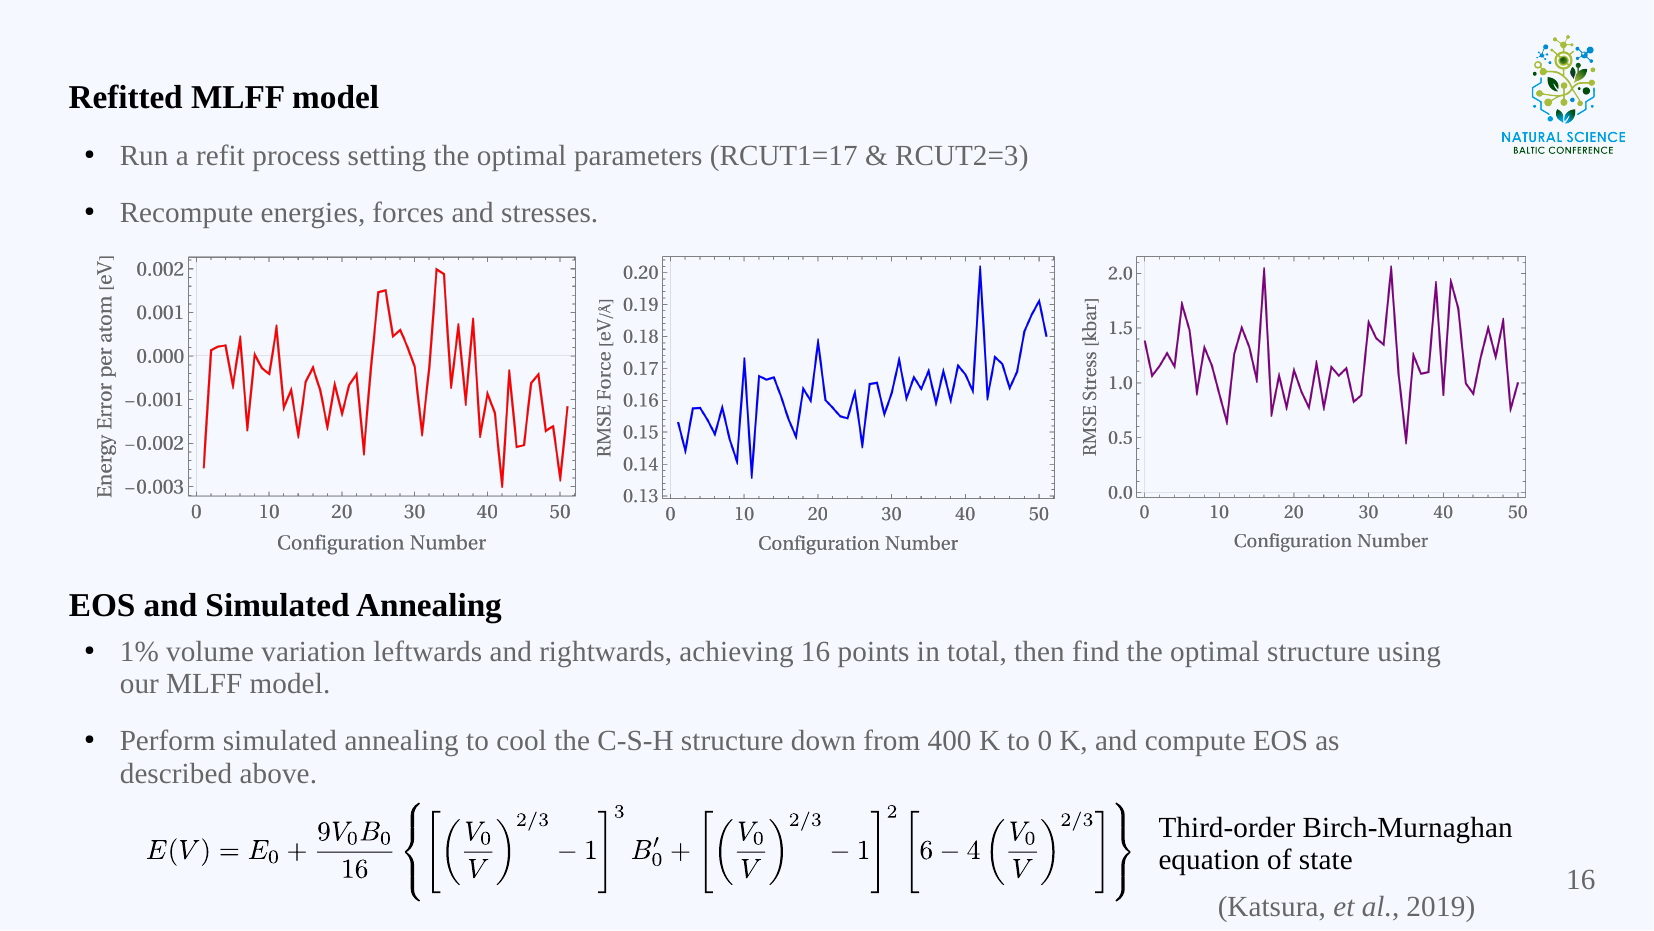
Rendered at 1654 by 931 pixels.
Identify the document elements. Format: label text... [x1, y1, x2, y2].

text_box Refitted MLFF model [54, 71, 995, 161]
picture [1502, 35, 1625, 154]
picture [93, 255, 577, 556]
text_box 1% volume variation leftwards and rightwards, achieving 16 points in total, then find the optimal structure using our MLFF model. Perform simulated annealing to cool the C-S-H structure down from 400 K to 0 K, and compute EOS as described above. [69, 628, 1474, 797]
text_box Run a refit process setting the optimal parameters (RCUT1=17 & RCUT2=3) Recompute energies, forces and stresses. [69, 132, 1474, 237]
picture [1079, 256, 1529, 553]
text_box (Katsura, et al., 2019) [1203, 883, 1538, 931]
text_box Third-order Birch-Murnaghan equation of state [1143, 804, 1594, 884]
text_box EOS and Simulated Annealing [54, 579, 995, 669]
picture [593, 256, 1056, 556]
picture [145, 802, 1131, 902]
